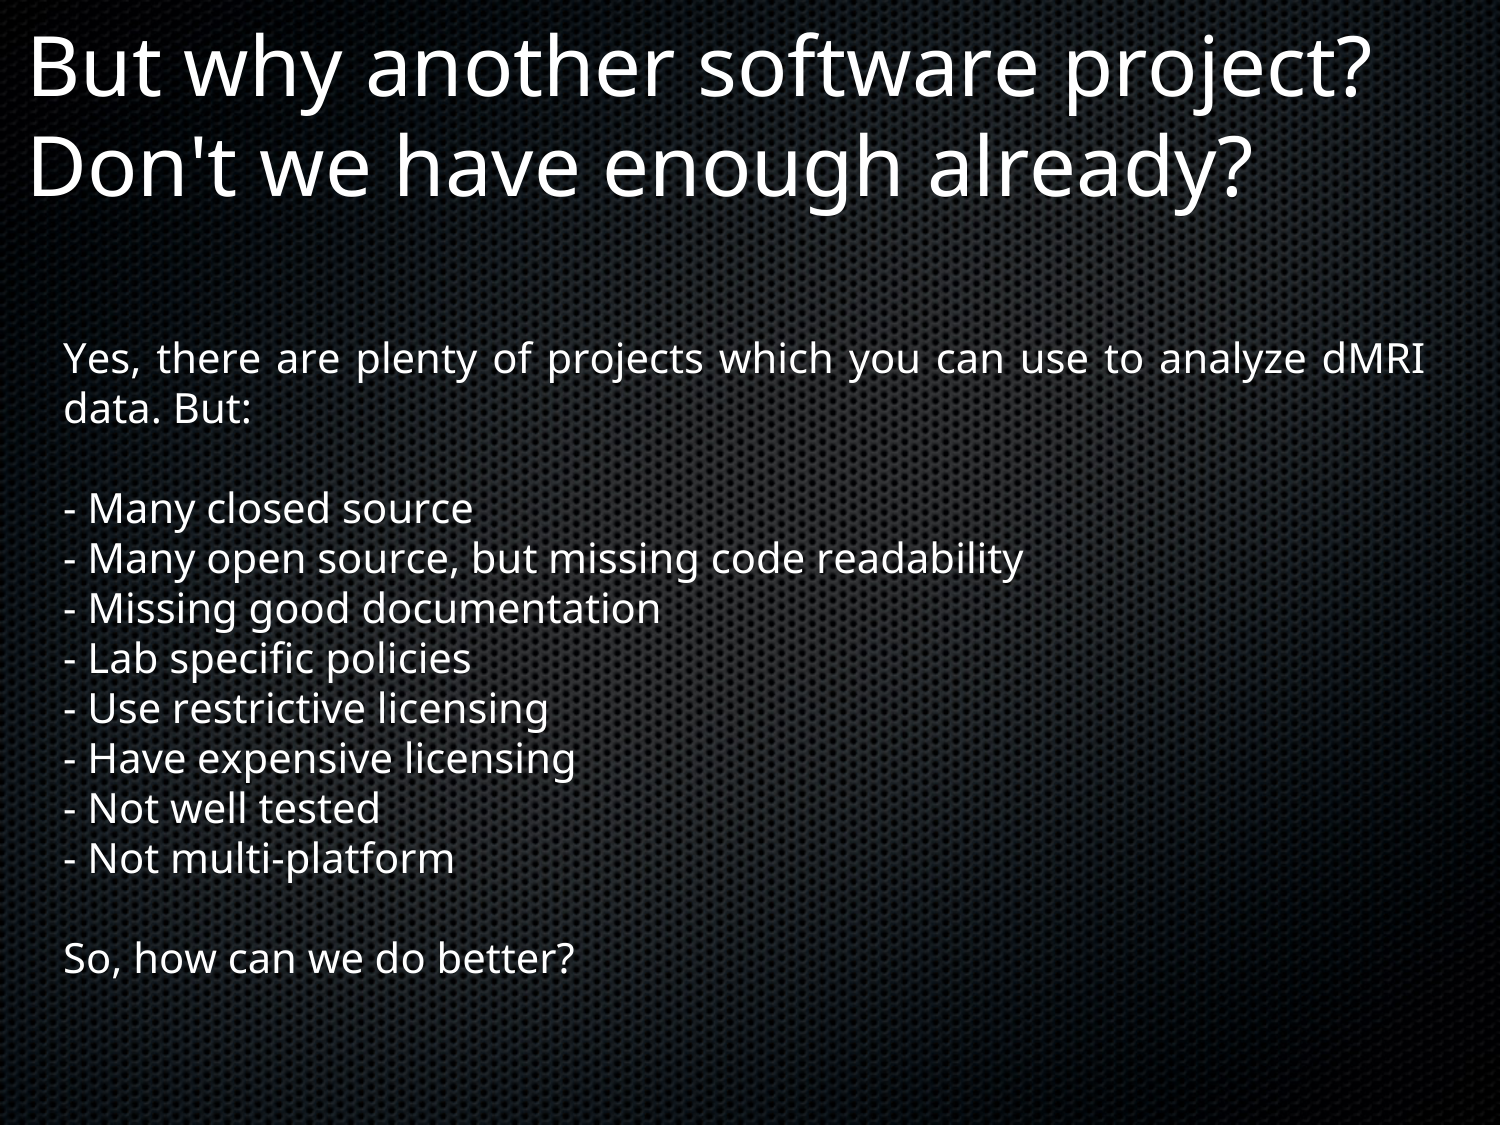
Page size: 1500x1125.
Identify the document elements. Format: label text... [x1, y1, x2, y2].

text_box But why another software project? Don't we have enough already? [11, 5, 1500, 221]
picture [0, 0, 1500, 1125]
text_box Yes, there are plenty of projects which you can use to analyze dMRI data. But: - Many closed source - Many open source, but missing code readability - Missing good documentation - Lab specific policies - Use restrictive licensing - Have expensive licensing - Not well tested - Not multi-platform So, how can we do better? [48, 324, 1441, 990]
